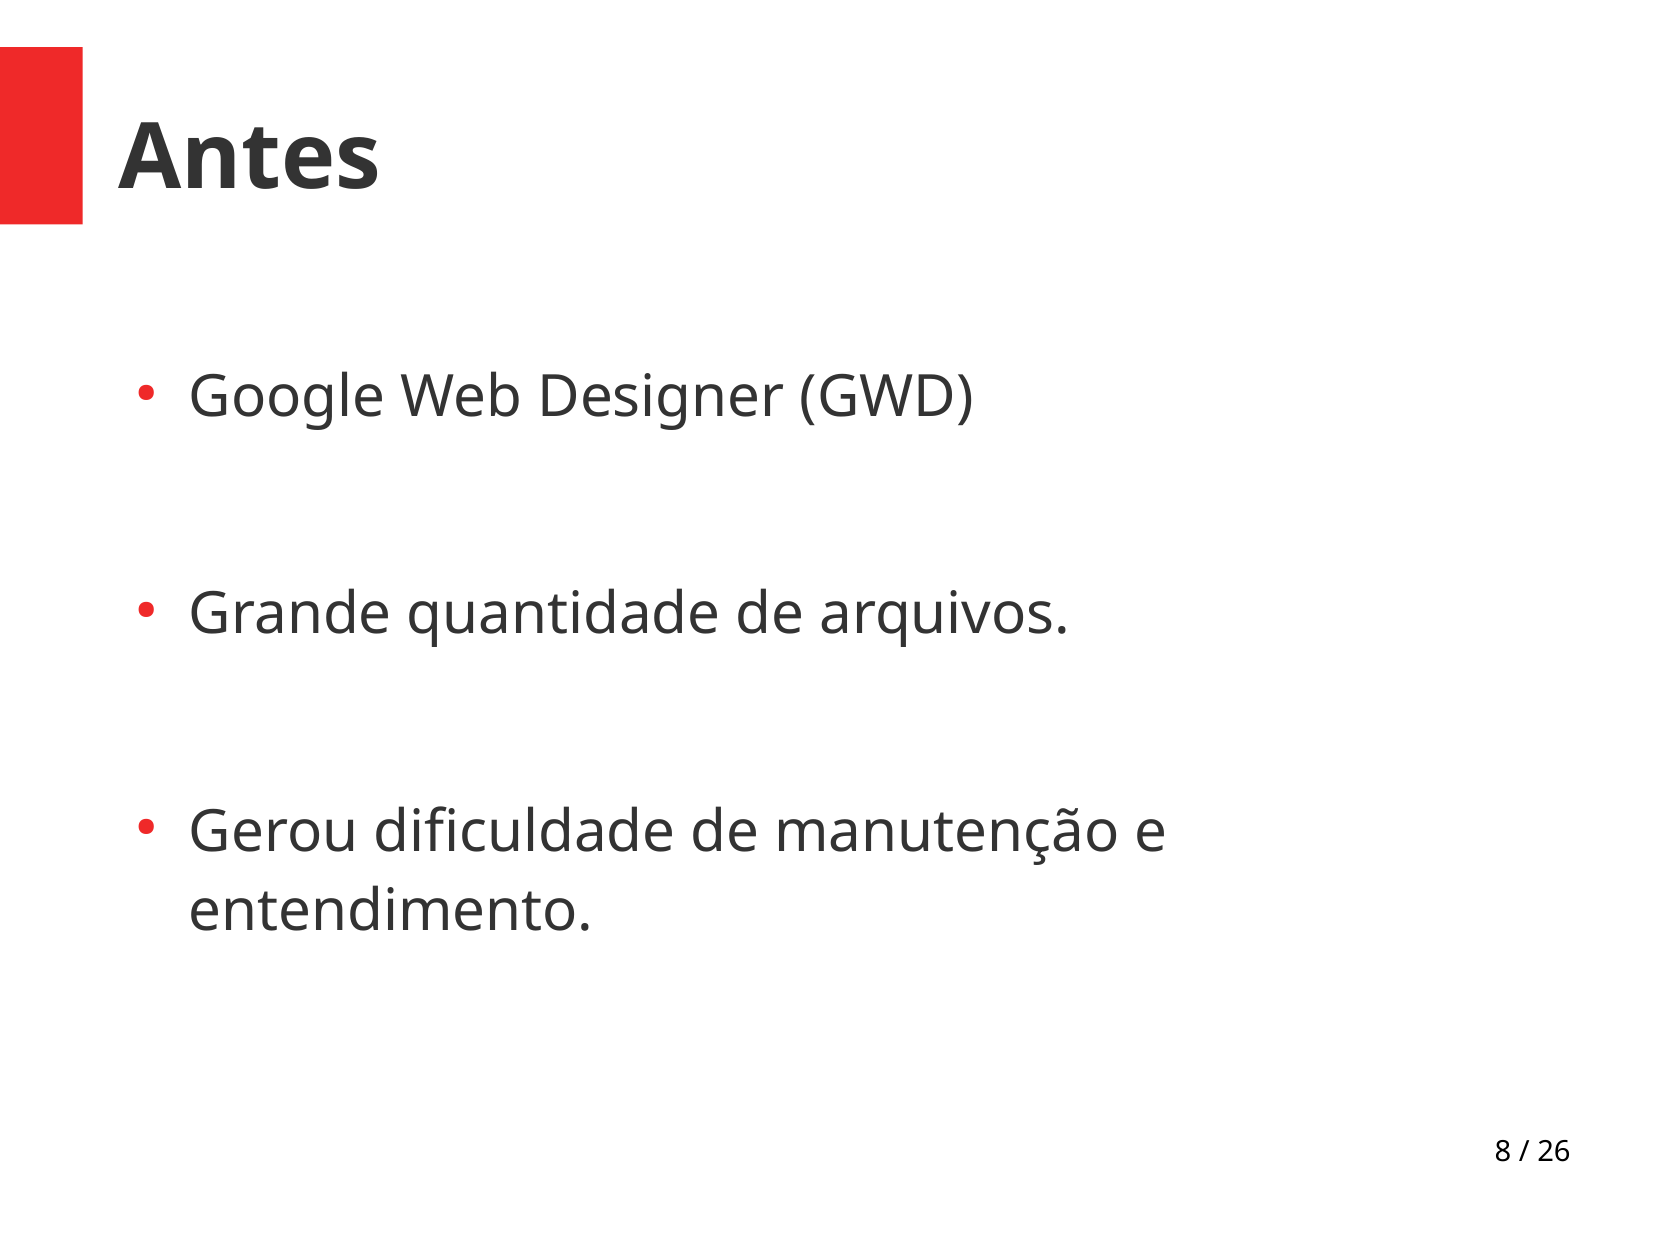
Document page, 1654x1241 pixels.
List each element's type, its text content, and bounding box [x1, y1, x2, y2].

title Antes [118, 49, 1571, 257]
list Google Web Designer (GWD) Grande quantidade de arquivos. Gerou dificuldade de manutenção e entendimento. [118, 354, 1536, 1074]
